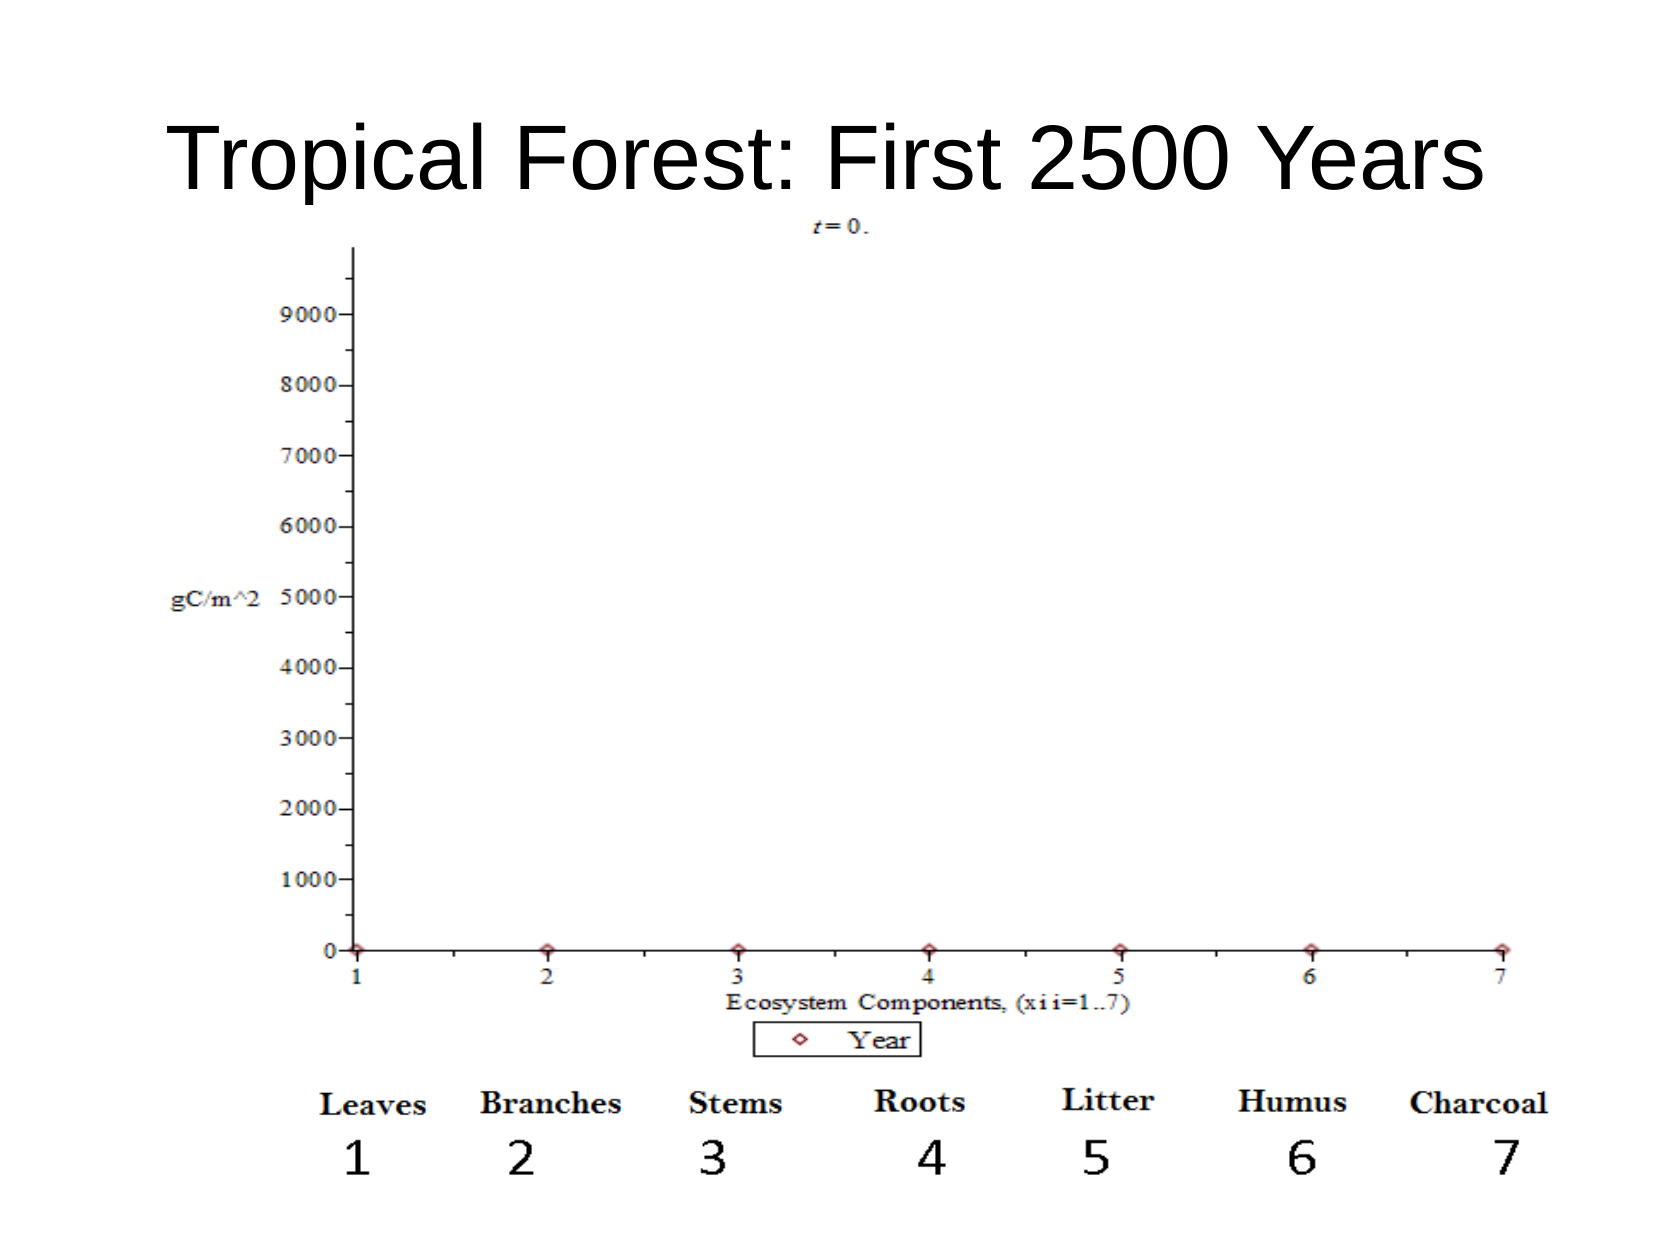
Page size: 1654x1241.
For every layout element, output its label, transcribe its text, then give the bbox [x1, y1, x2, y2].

picture [151, 206, 1527, 1071]
title Tropical Forest: First 2500 Years [82, 49, 1571, 257]
picture [301, 1082, 1567, 1197]
